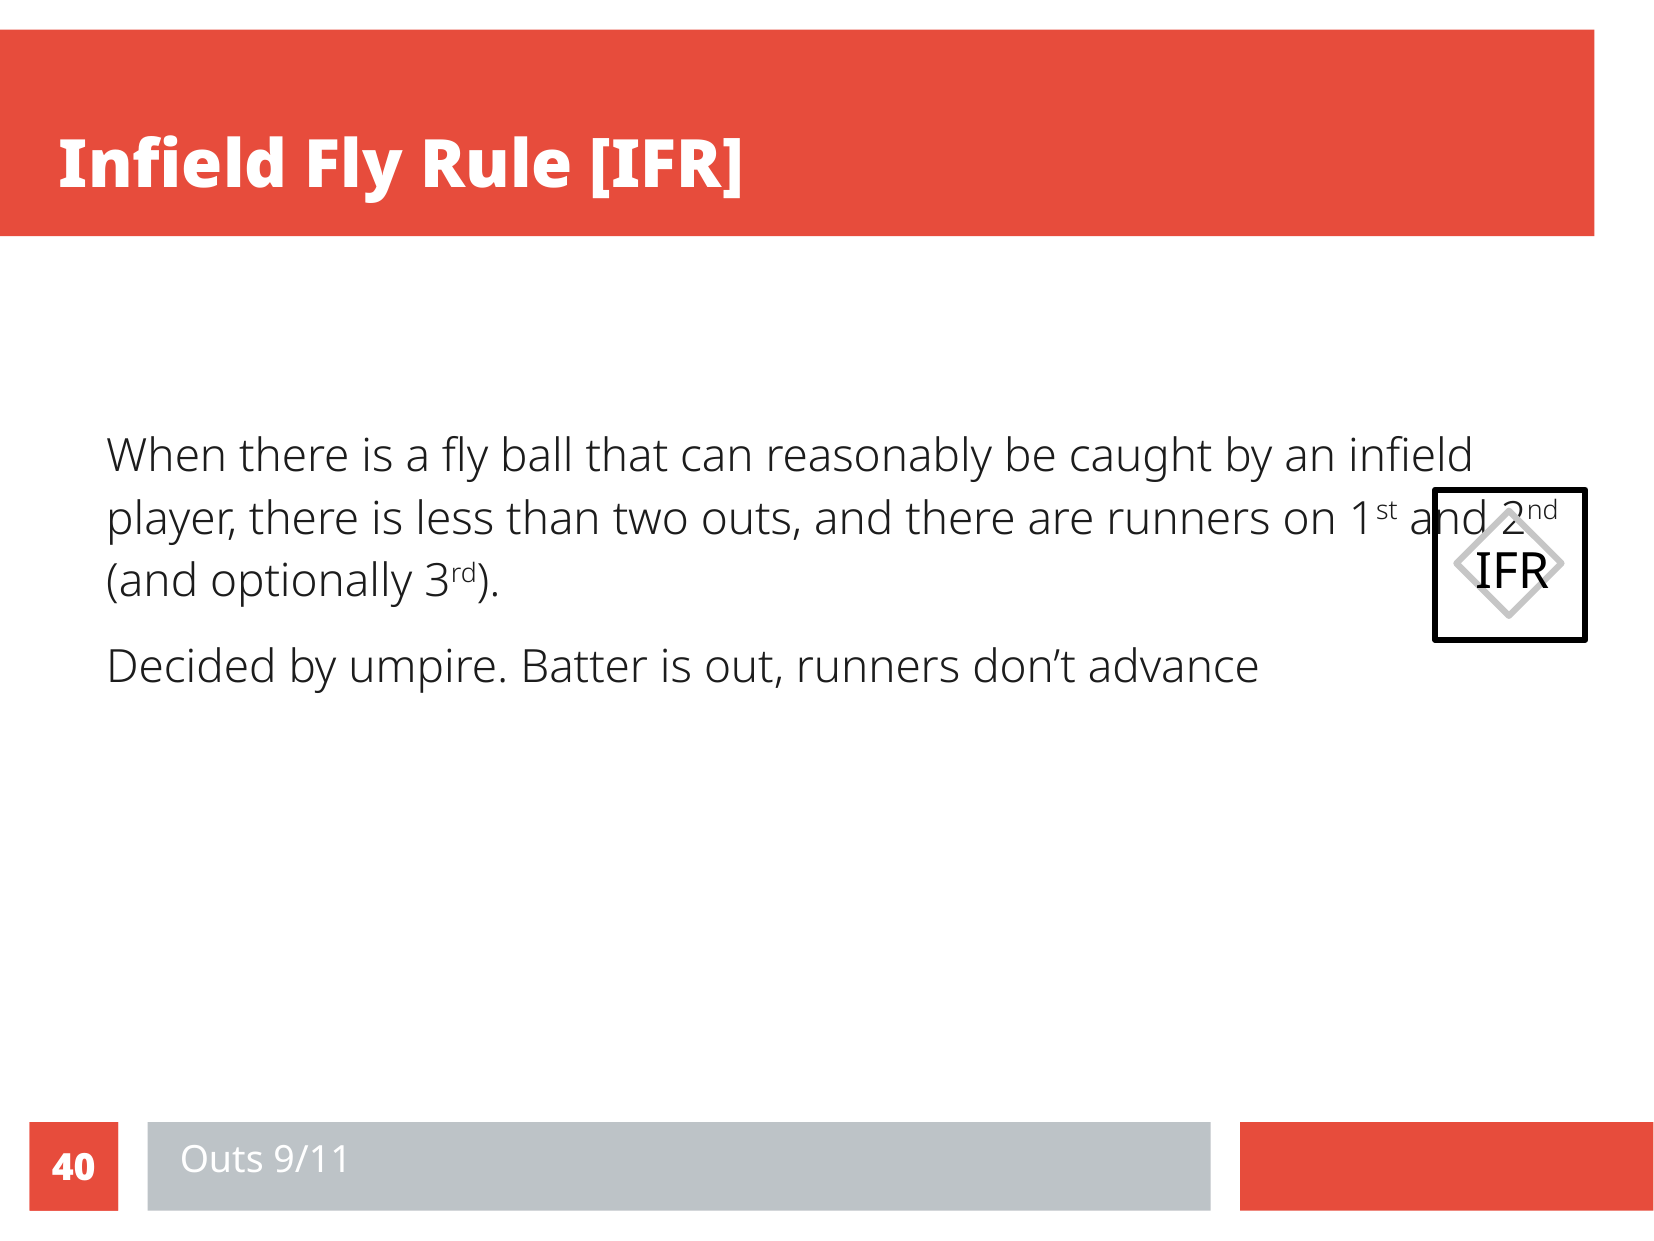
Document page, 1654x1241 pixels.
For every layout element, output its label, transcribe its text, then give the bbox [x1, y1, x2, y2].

text_box IFR [1426, 527, 1598, 628]
title Infield Fly Rule [IFR] [59, 59, 1595, 207]
list When there is a fly ball that can reasonably be caught by an infield player, there is less than two outs, and there are runners on 1st and 2nd (and optionally 3rd). Decided by umpire. Batter is out, runners don’t advance [59, 324, 1565, 1093]
text_box Outs 9/11 [165, 1125, 736, 1184]
